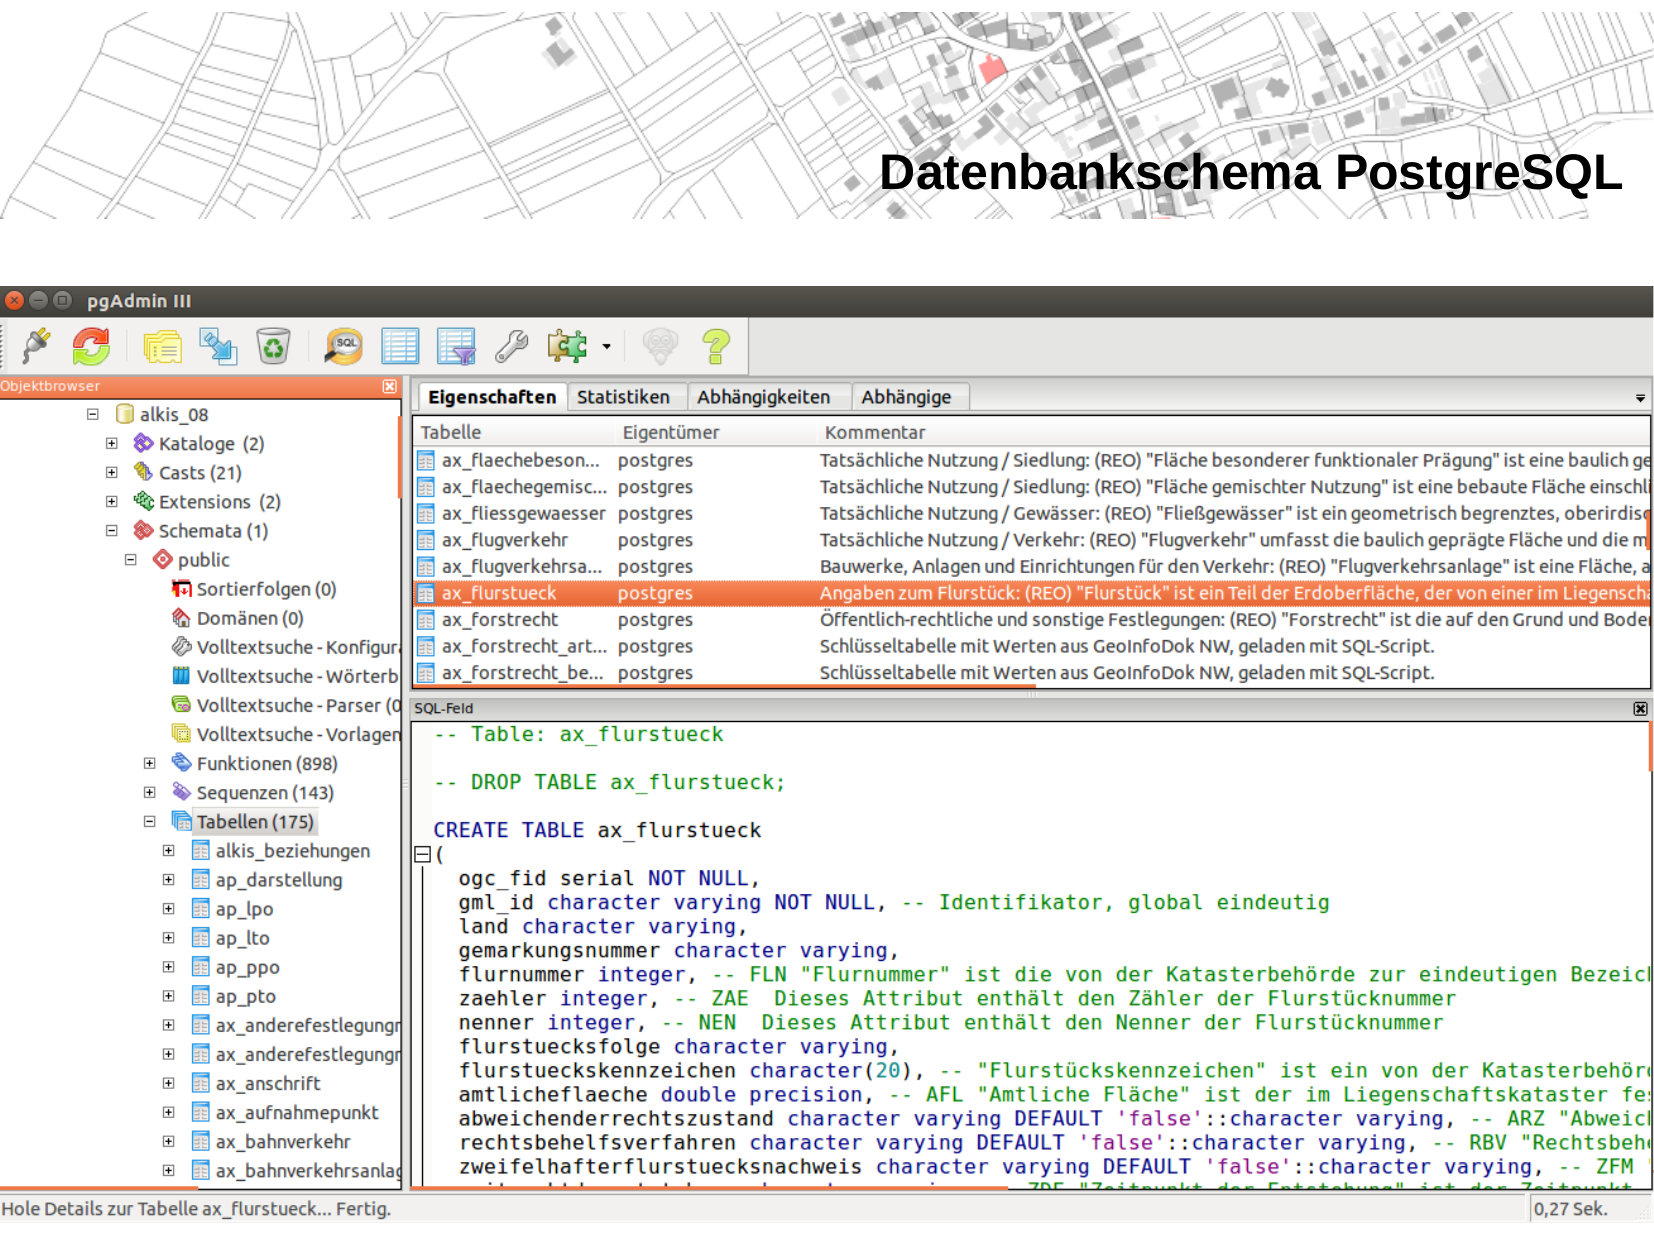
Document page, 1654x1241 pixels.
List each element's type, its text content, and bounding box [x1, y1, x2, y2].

title Datenbankschema PostgreSQL [265, 118, 1625, 228]
picture [0, 286, 1654, 1223]
